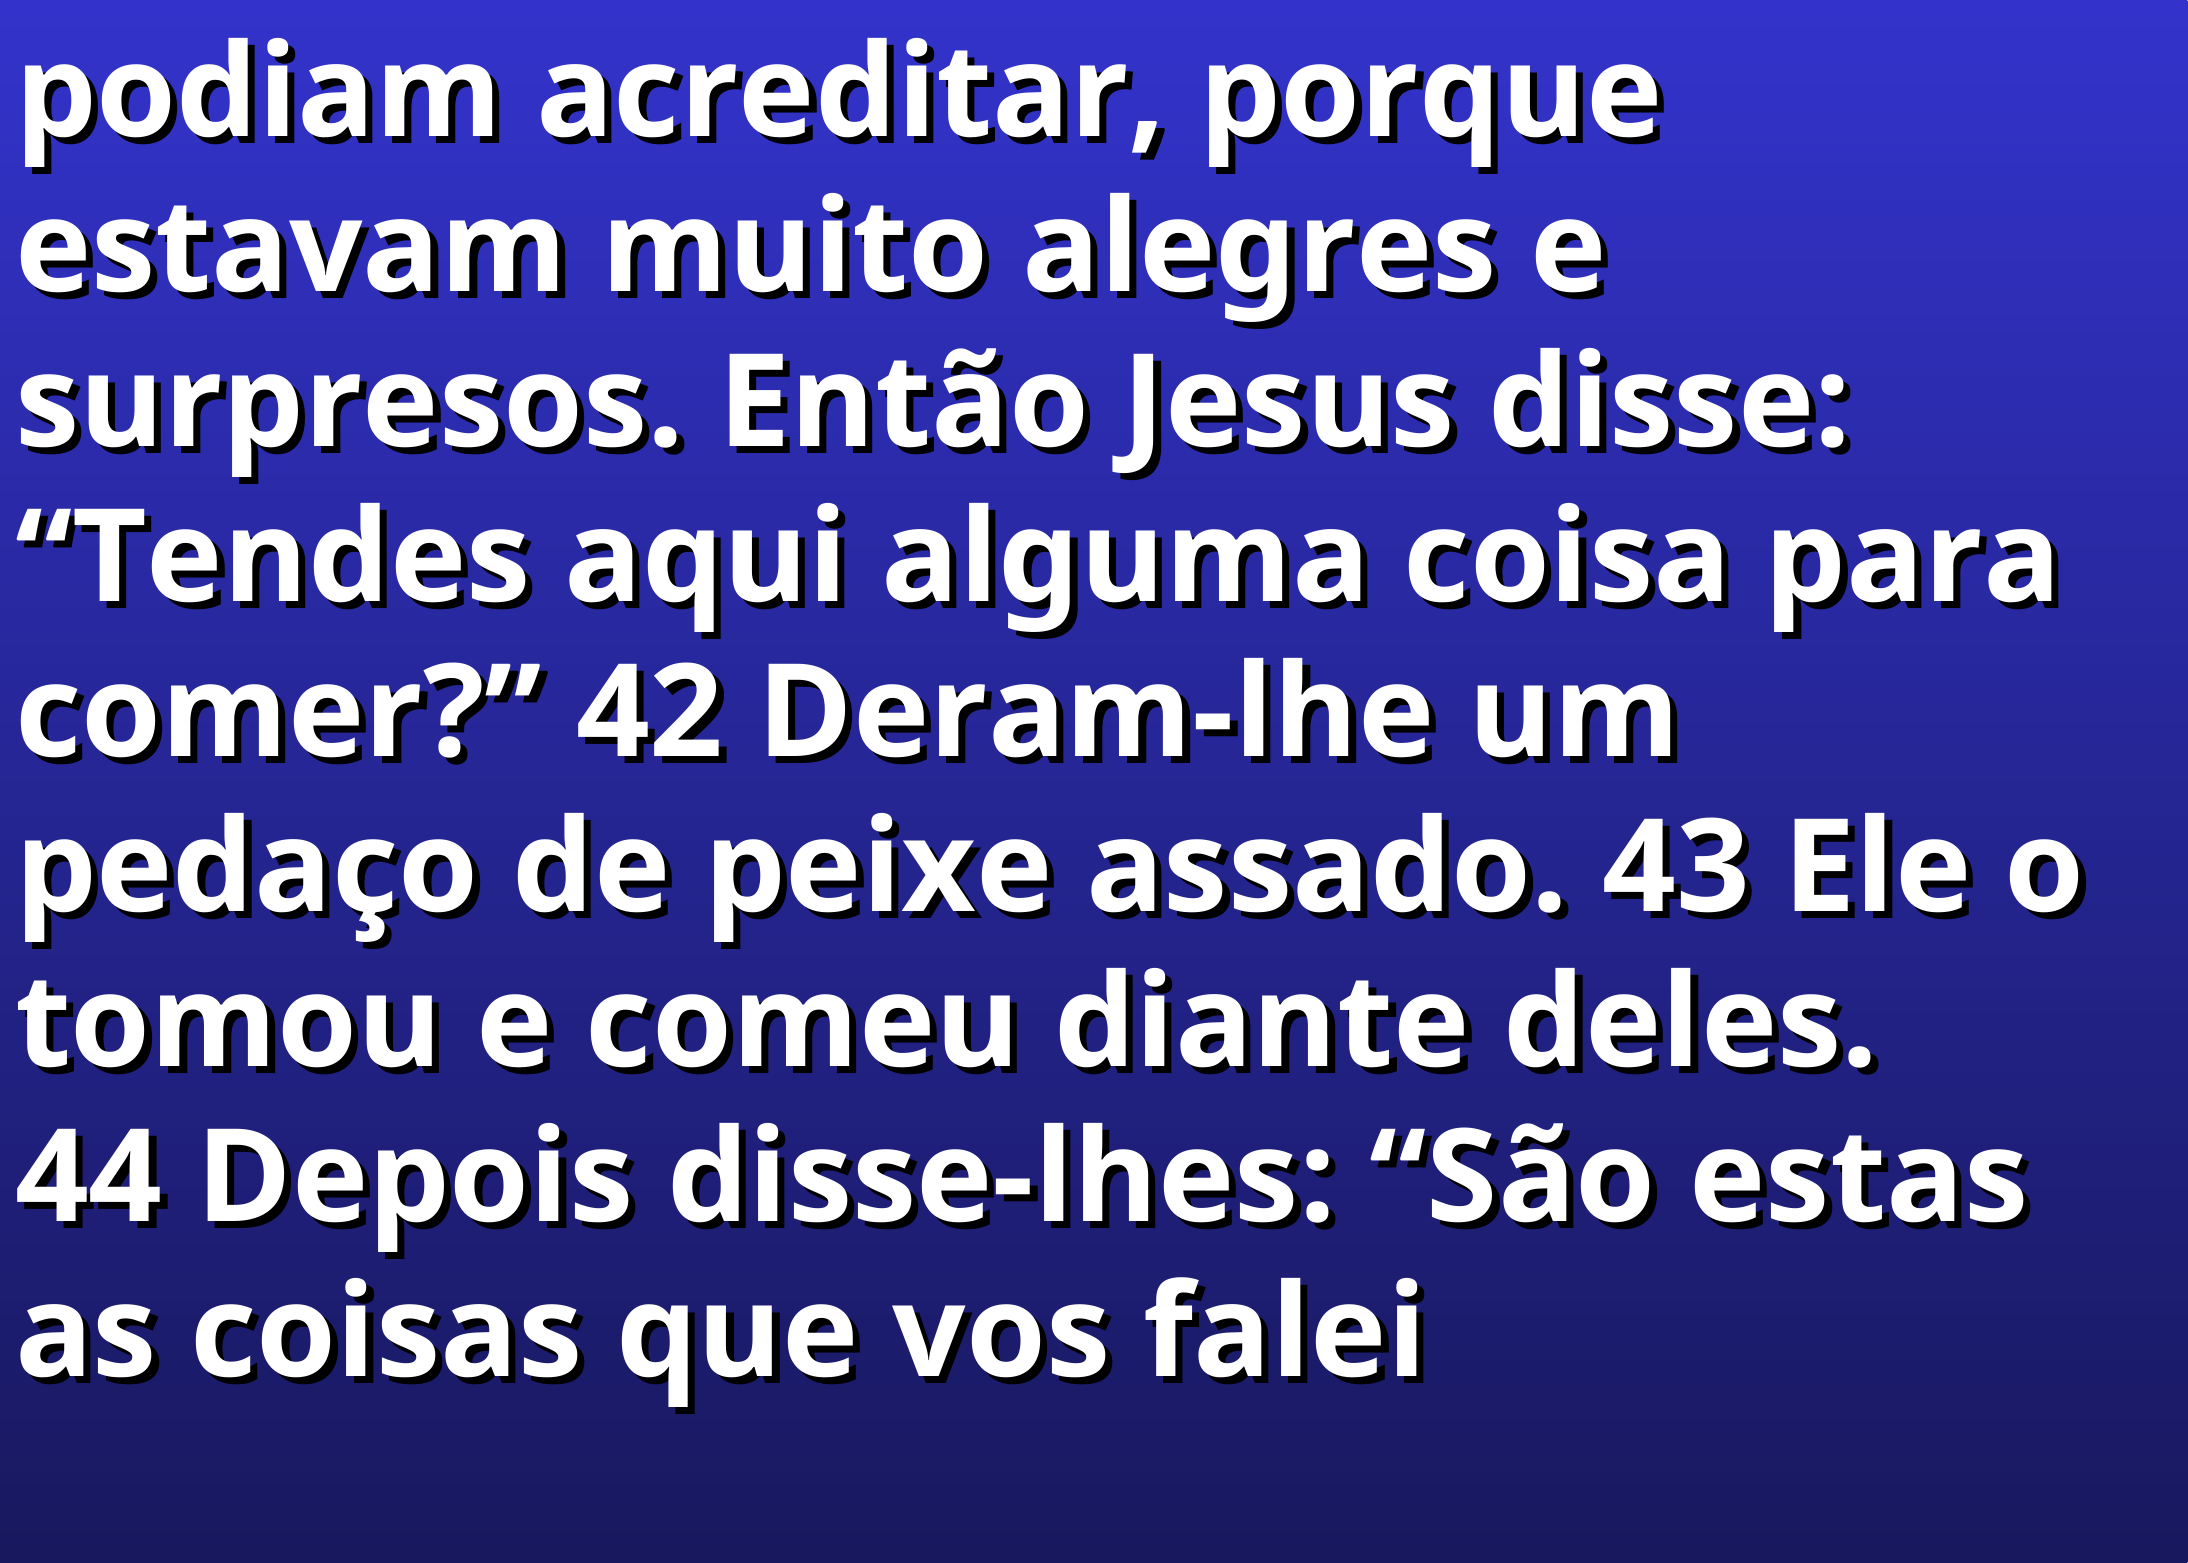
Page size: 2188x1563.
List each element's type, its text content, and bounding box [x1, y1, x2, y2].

text_box podiam acreditar, porque estavam muito alegres e surpresos. Então Jesus disse: “Tendes aqui alguma coisa para comer?” 42 Deram-lhe um pedaço de peixe assado. 43 Ele o tomou e comeu diante deles. 44 Depois disse-lhes: “São estas as coisas que vos falei [0, 0, 2188, 1410]
